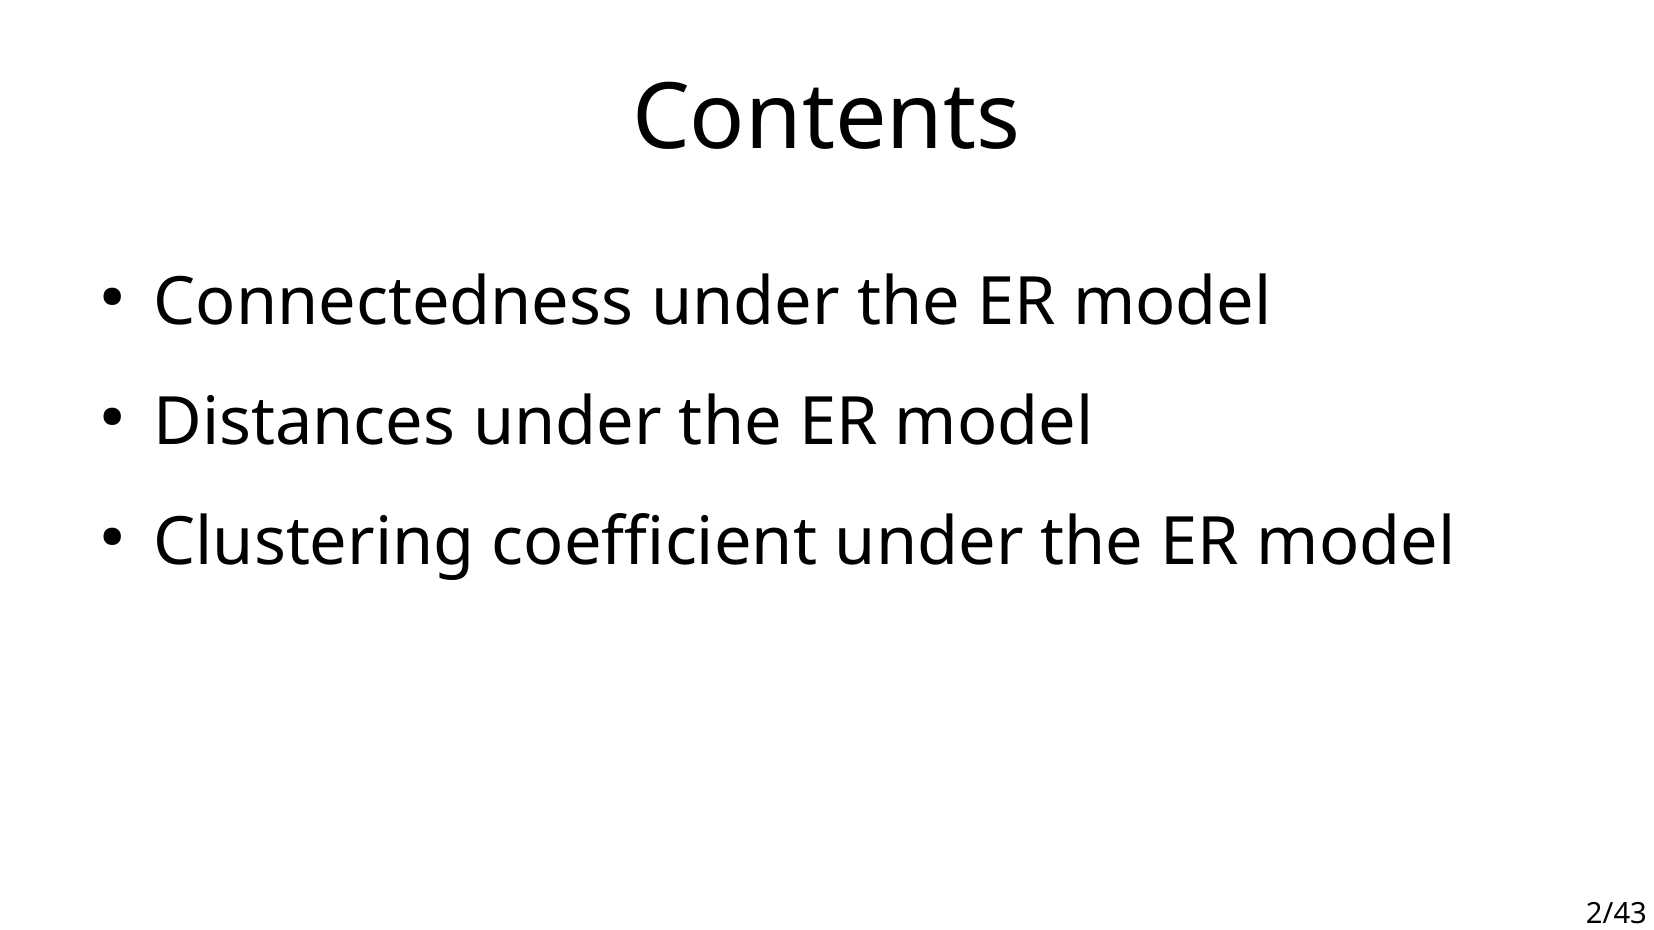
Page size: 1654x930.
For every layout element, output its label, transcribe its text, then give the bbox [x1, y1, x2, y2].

title Contents [82, 1, 1571, 225]
list Connectedness under the ER model Distances under the ER model Clustering coefficient under the ER model [82, 252, 1571, 793]
